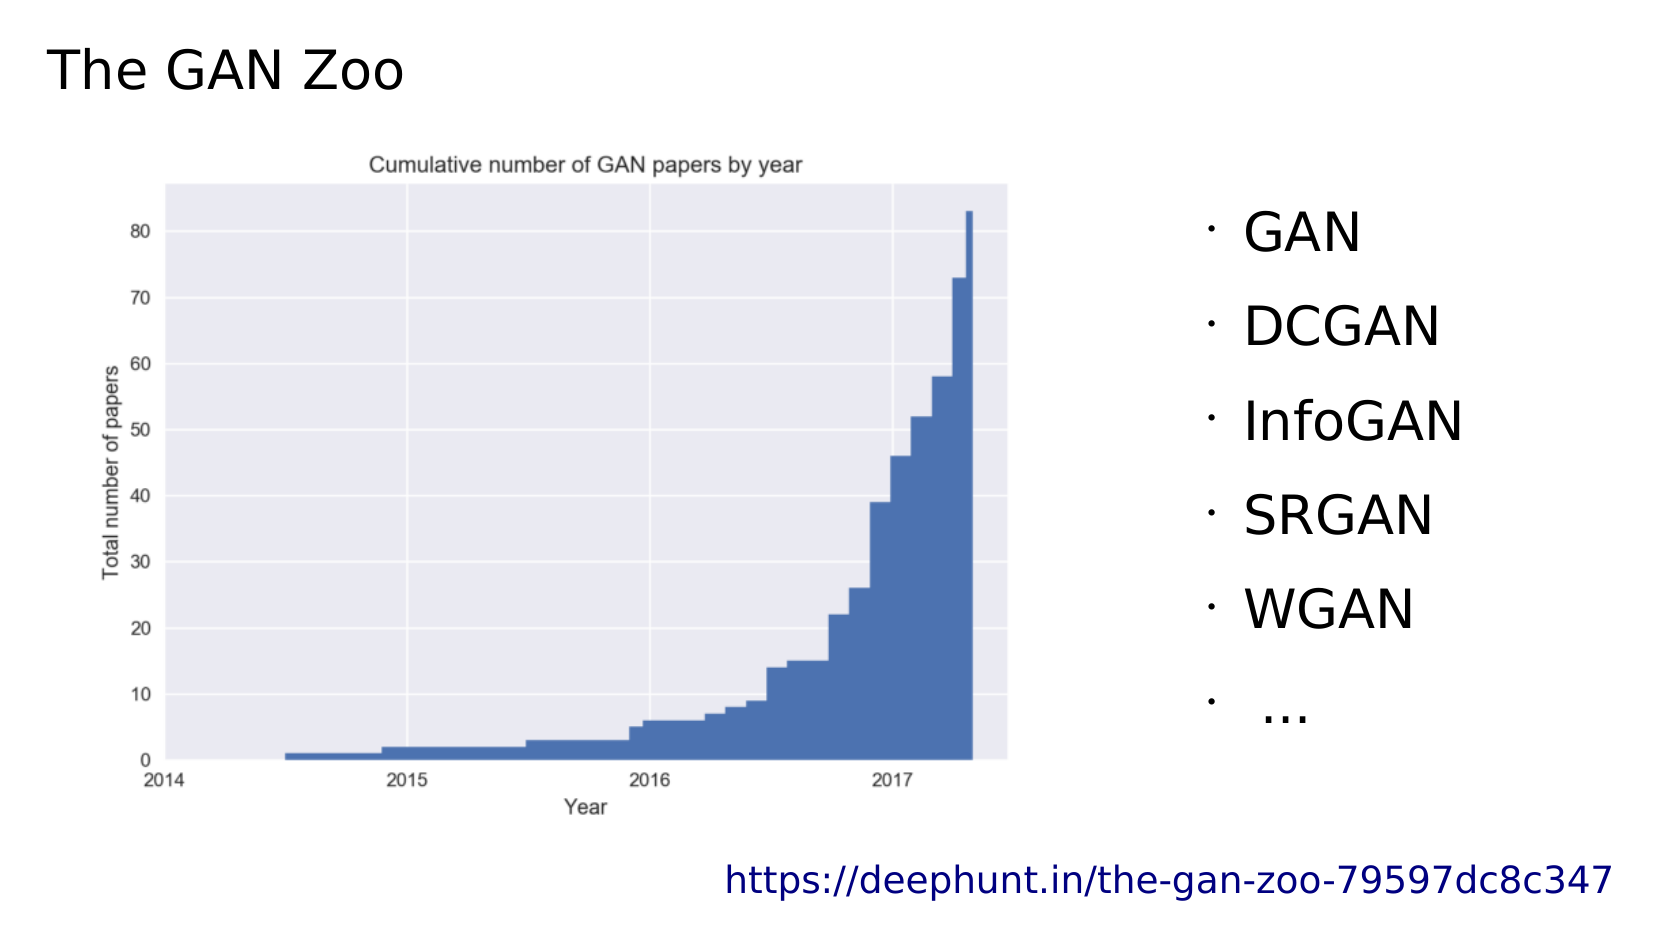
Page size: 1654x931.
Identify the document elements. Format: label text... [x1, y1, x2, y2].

text_box GAN DCGAN InfoGAN SRGAN WGAN ... [1192, 98, 1548, 745]
title The GAN Zoo [47, 23, 1536, 119]
picture [82, 153, 1052, 825]
text_box https://deephunt.in/the-gan-zoo-79597dc8c347 [709, 851, 1630, 910]
